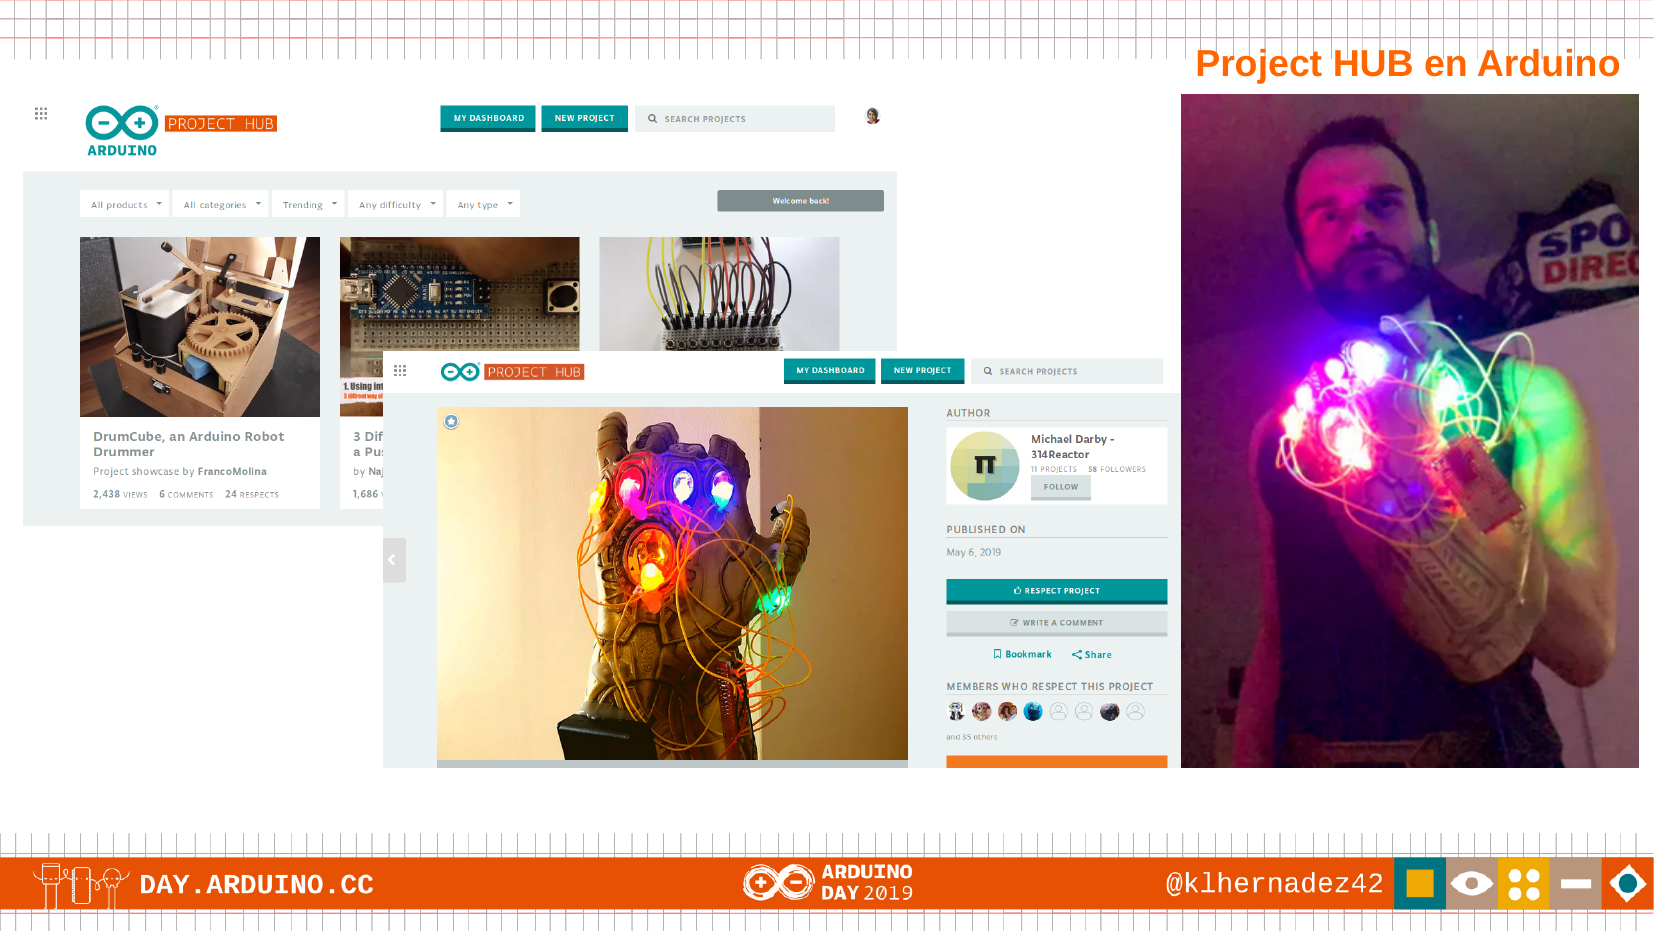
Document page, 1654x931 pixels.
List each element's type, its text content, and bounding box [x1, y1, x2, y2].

picture [0, 0, 1654, 931]
text_box Project HUB en Arduino [1092, 35, 1636, 93]
